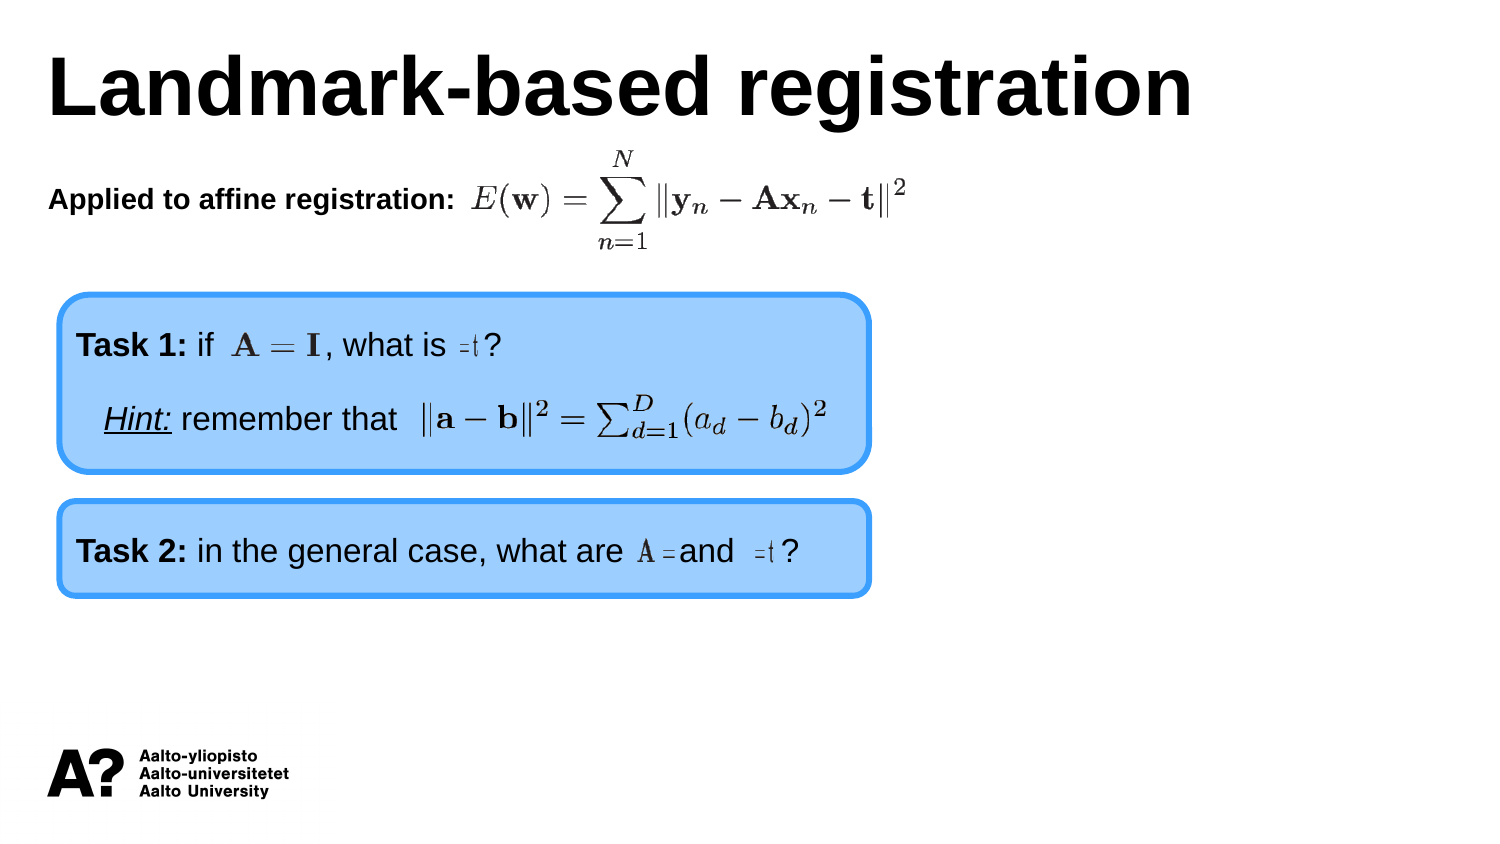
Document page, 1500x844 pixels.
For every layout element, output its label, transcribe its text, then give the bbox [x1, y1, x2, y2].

text_box [59, 501, 870, 596]
text_box Task 1: if , what is ? Hint: remember that [66, 326, 843, 438]
picture [0, 702, 337, 844]
text_box Task 2: in the general case, what are and ? [774, 532, 843, 570]
picture [471, 132, 905, 259]
list Landmark-based registration [47, 32, 1442, 197]
picture [637, 511, 675, 570]
picture [413, 383, 834, 473]
picture [231, 305, 320, 365]
text_box Task 2: in the general case, what are and ? [675, 532, 754, 570]
picture [459, 305, 478, 364]
text_box [59, 294, 869, 472]
text_box Task 2: in the general case, what are and ? [66, 532, 637, 570]
picture [754, 511, 774, 570]
list Applied to affine registration: [48, 180, 1375, 284]
